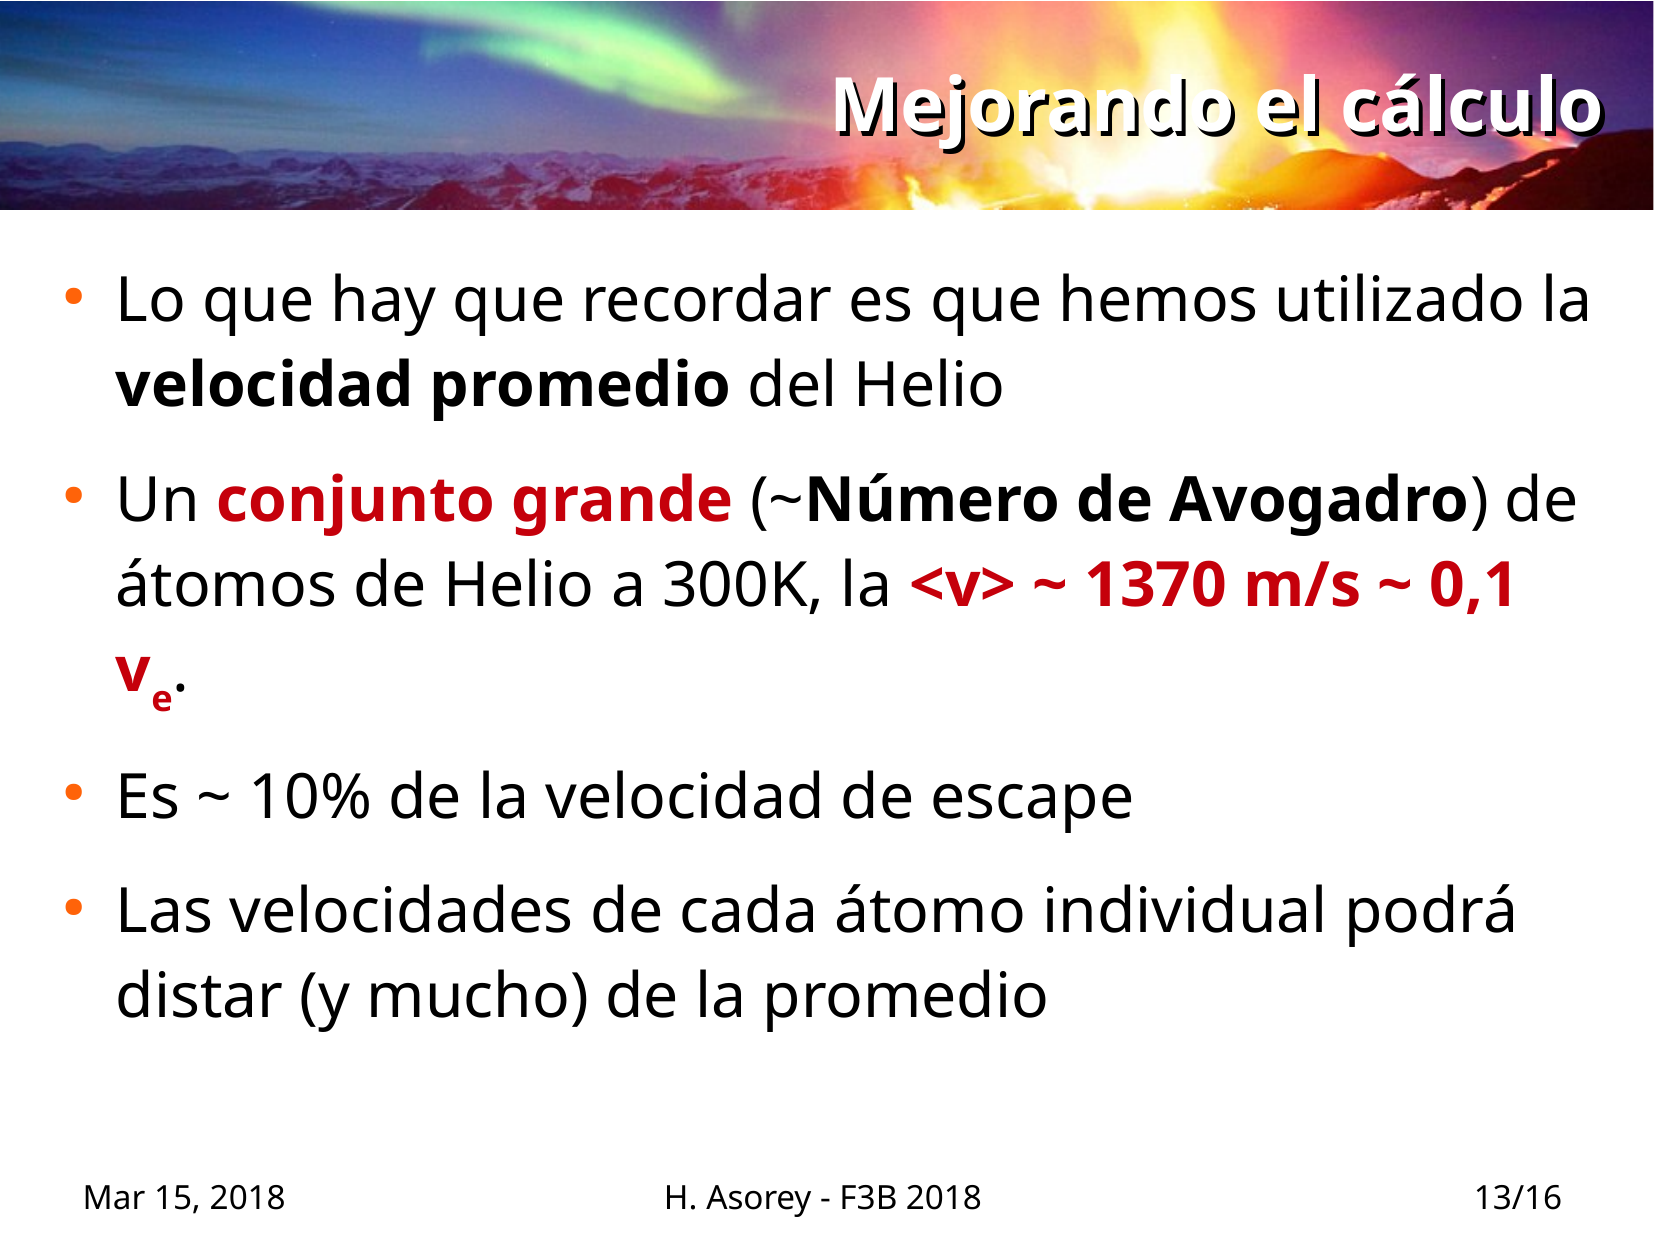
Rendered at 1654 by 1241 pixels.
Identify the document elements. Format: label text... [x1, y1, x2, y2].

picture [0, 1, 1654, 210]
title Mejorando el cálculo [45, 15, 1606, 191]
list Lo que hay que recordar es que hemos utilizado la velocidad promedio del Helio Un conjunto grande (~Número de Avogadro) de átomos de Helio a 300K, la <v> ~ 1370 m/s ~ 0,1 ve. Es ~ 10% de la velocidad de escape Las velocidades de cada átomo individual podrá distar (y mucho) de la promedio [45, 255, 1606, 1156]
